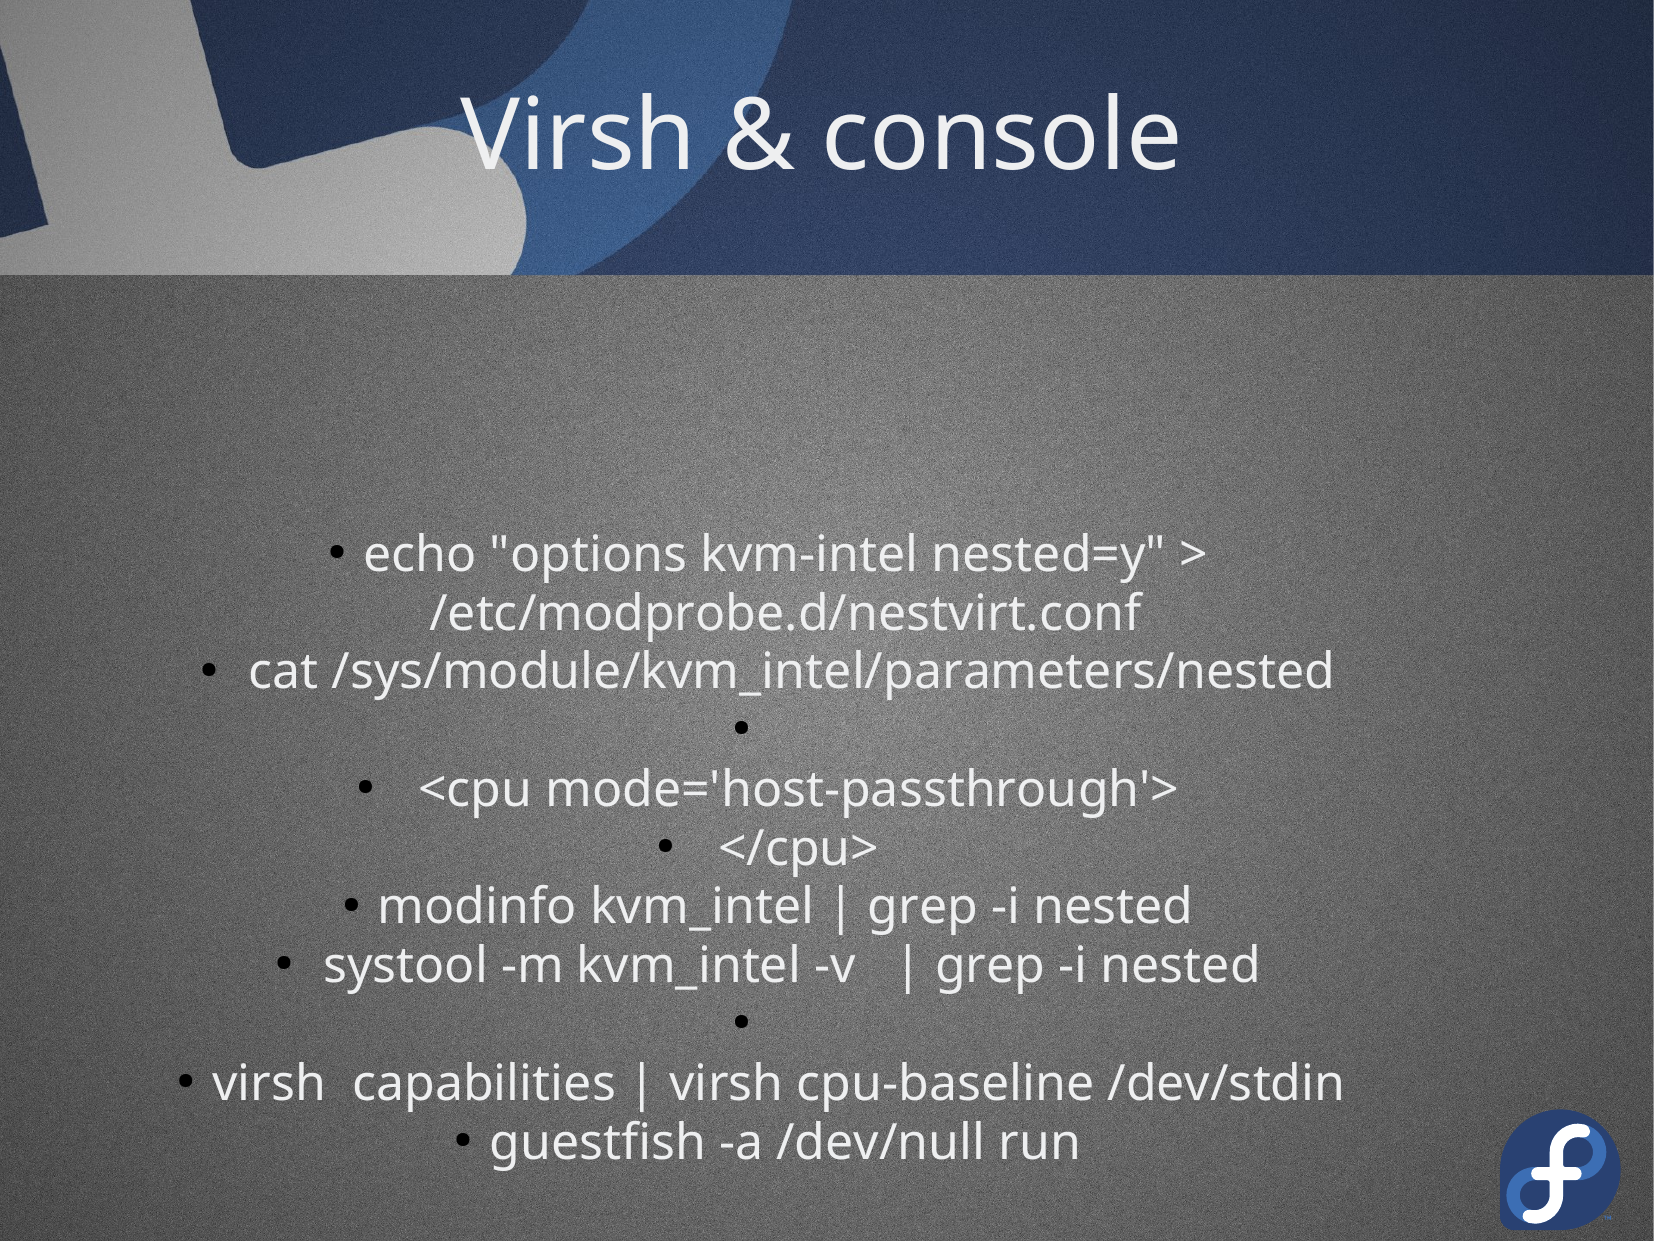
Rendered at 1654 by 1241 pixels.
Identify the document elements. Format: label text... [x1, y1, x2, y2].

text_box Virsh & console [83, 30, 1561, 237]
picture [0, 0, 1654, 1241]
text_box echo "options kvm-intel nested=y" > /etc/modprobe.d/nestvirt.conf cat /sys/module/kvm_intel/parameters/nested <cpu mode='host-passthrough'> </cpu> modinfo kvm_intel | grep -i nested systool -m kvm_intel -v | grep -i nested virsh capabilities | virsh cpu-baseline /dev/stdin guestfish -a /dev/null run [29, 285, 1507, 492]
